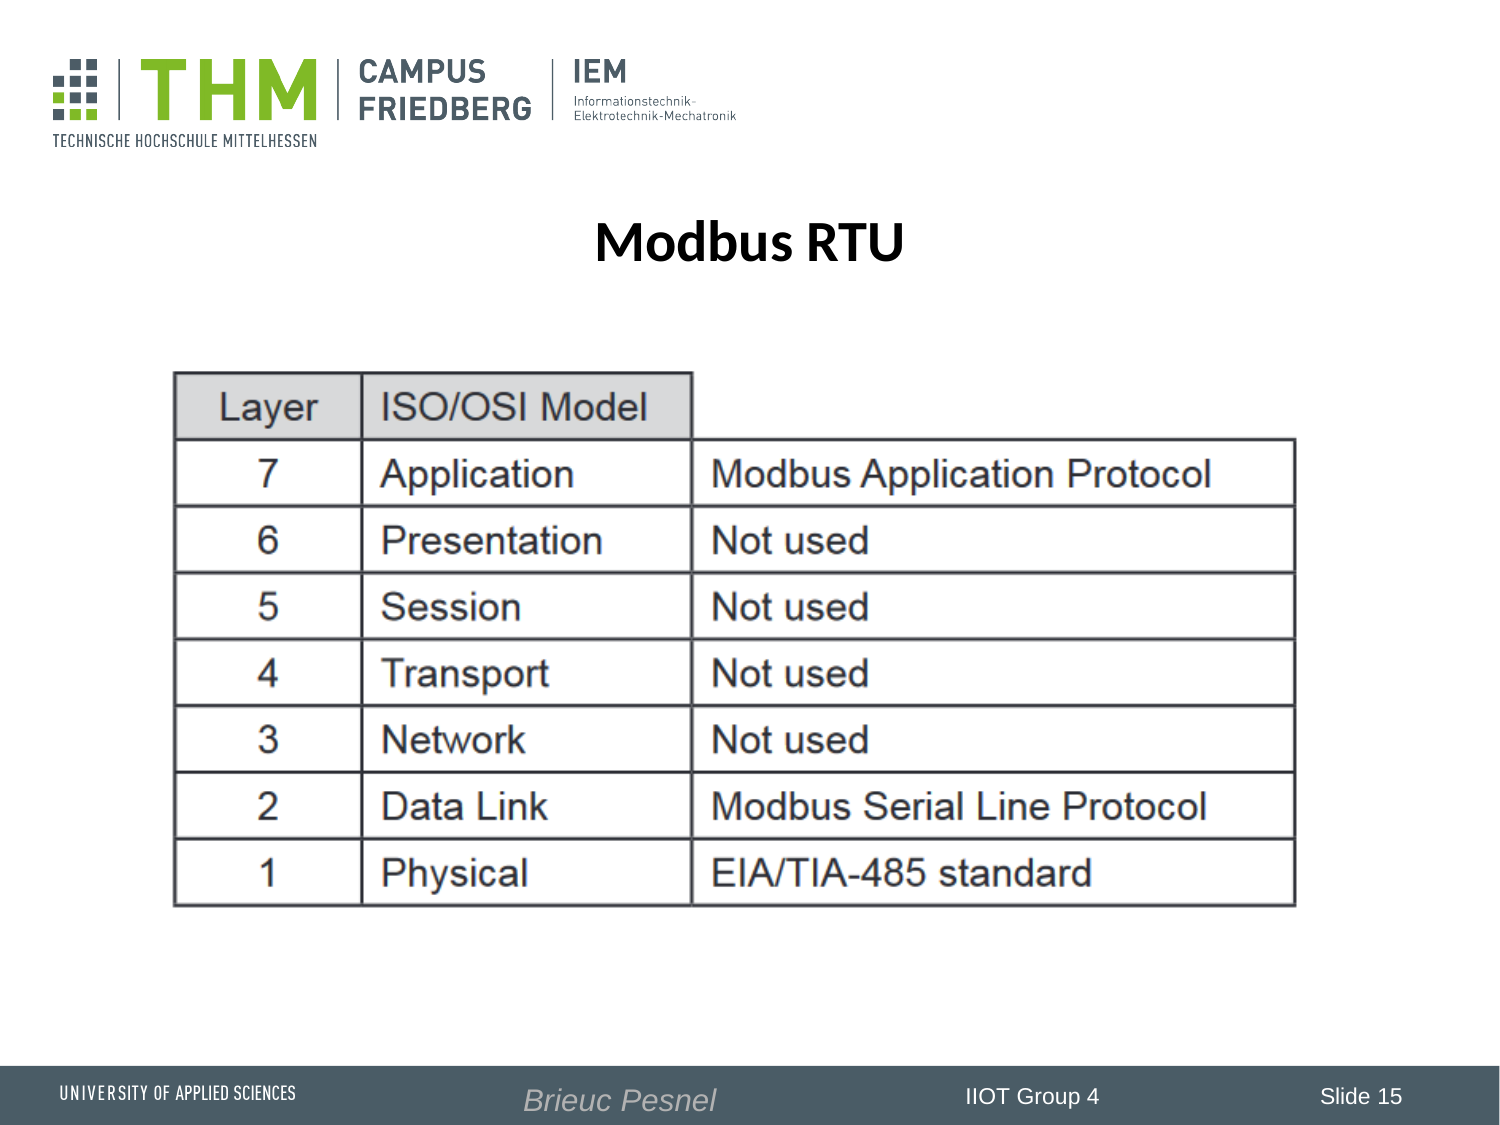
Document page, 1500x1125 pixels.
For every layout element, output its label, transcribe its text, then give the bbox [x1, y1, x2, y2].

text_box Modbus RTU [122, 195, 1378, 282]
picture [59, 1082, 296, 1104]
text_box Brieuc Pesnel [413, 1075, 827, 1125]
picture [53, 59, 736, 147]
picture [57, 335, 1443, 930]
